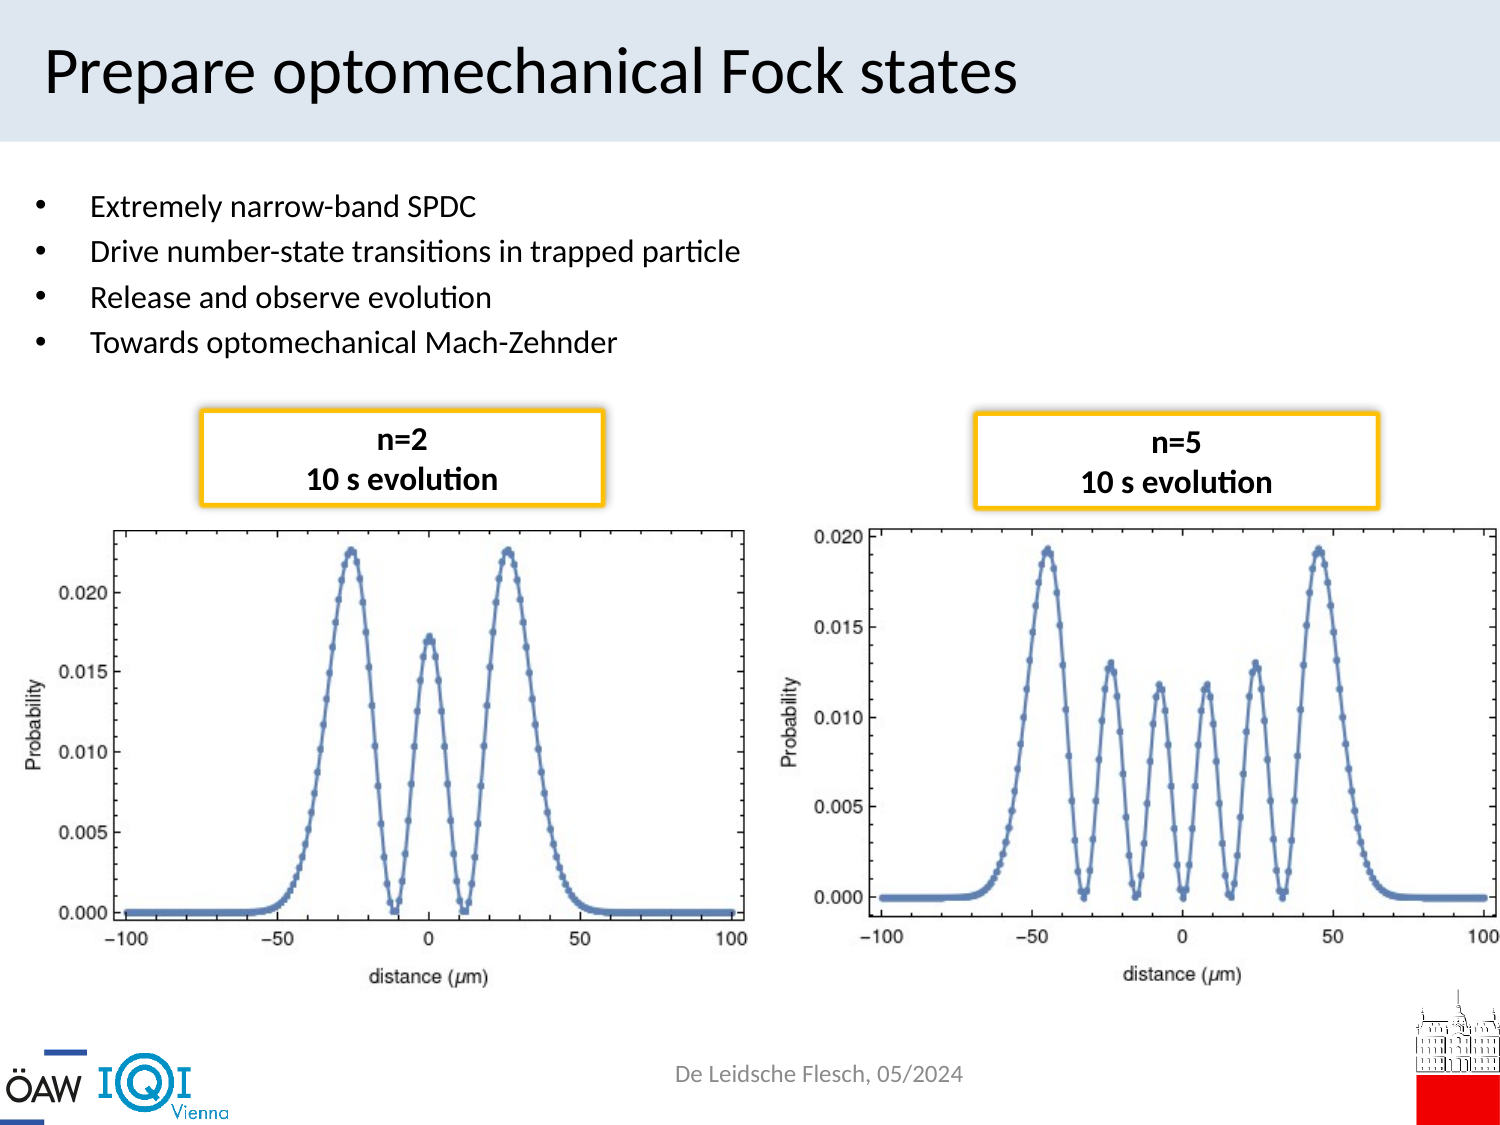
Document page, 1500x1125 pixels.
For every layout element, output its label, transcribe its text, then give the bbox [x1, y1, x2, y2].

list Extremely narrow-band SPDC Drive number-state transitions in trapped particle Release and observe evolution Towards optomechanical Mach-Zehnder [20, 177, 788, 370]
text_box n=5 10 s evolution [978, 416, 1376, 506]
picture [777, 524, 1500, 987]
picture [21, 530, 748, 991]
text_box n=2 10 s evolution [204, 413, 601, 503]
picture [0, 1049, 87, 1125]
title Prepare optomechanical Fock states [29, 7, 1317, 126]
picture [1416, 988, 1500, 1125]
picture [94, 1049, 234, 1124]
